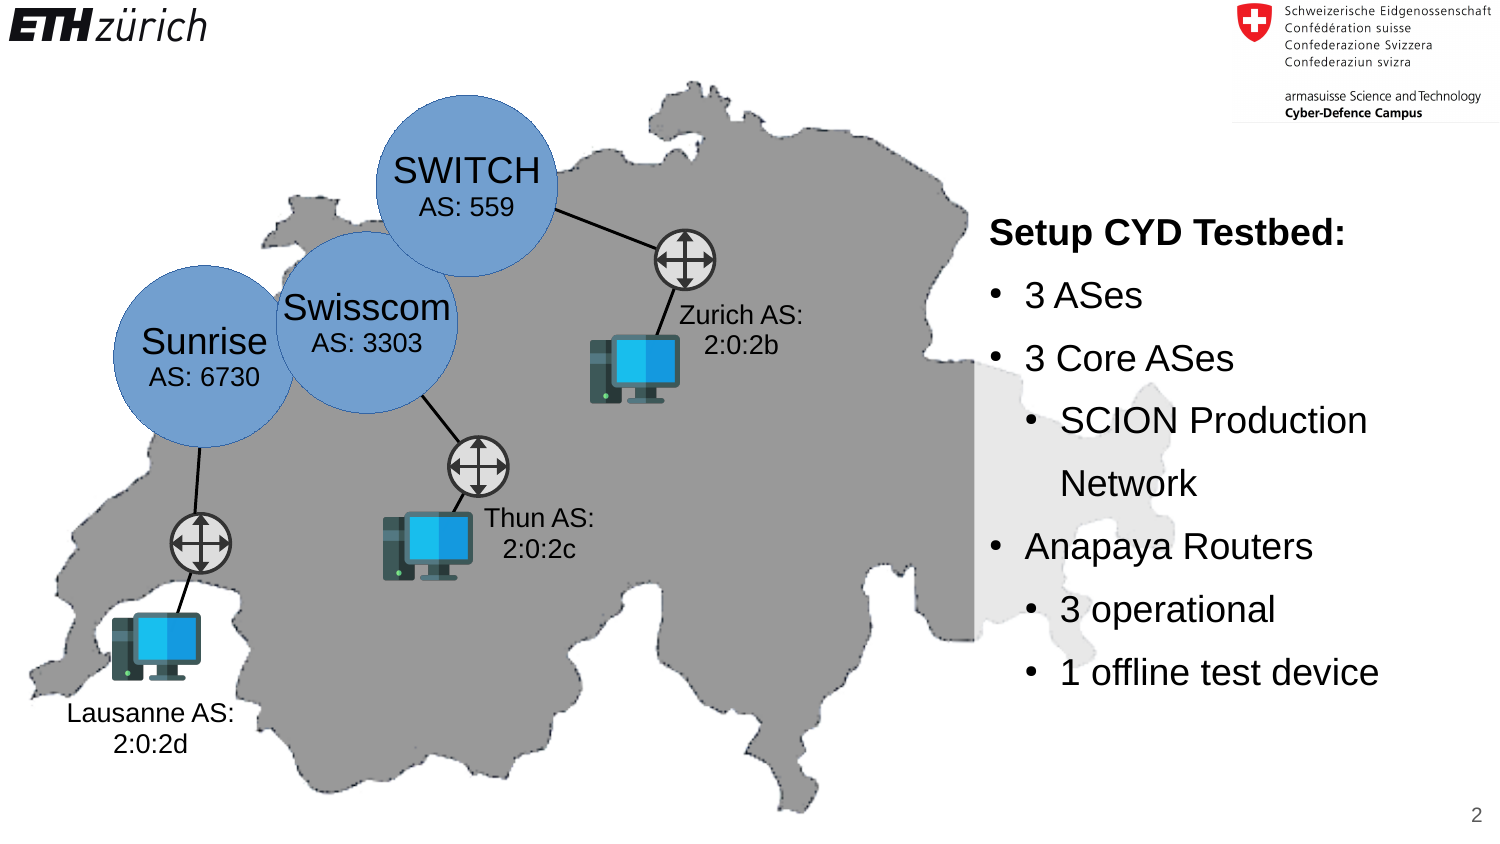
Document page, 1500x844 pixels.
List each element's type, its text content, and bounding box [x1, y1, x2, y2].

text_box Thun AS: 2:0:2c [437, 496, 642, 572]
picture [0, 75, 1220, 844]
text_box [655, 230, 715, 290]
text_box Setup CYD Testbed: 3 ASes 3 Core ASes SCION Production Network Anapaya Routers 3 operational 1 offline test device [974, 182, 1447, 744]
text_box Sunrise AS: 6730 [113, 265, 293, 448]
picture [8, 8, 207, 42]
text_box [448, 437, 508, 496]
picture [1232, 0, 1500, 123]
text_box SWITCH AS: 559 [376, 95, 558, 277]
text_box Zurich AS: 2:0:2b [638, 292, 844, 368]
text_box Swisscom AS: 3303 [276, 231, 458, 414]
text_box [171, 513, 231, 573]
text_box Lausanne AS: 2:0:2d [47, 690, 254, 767]
